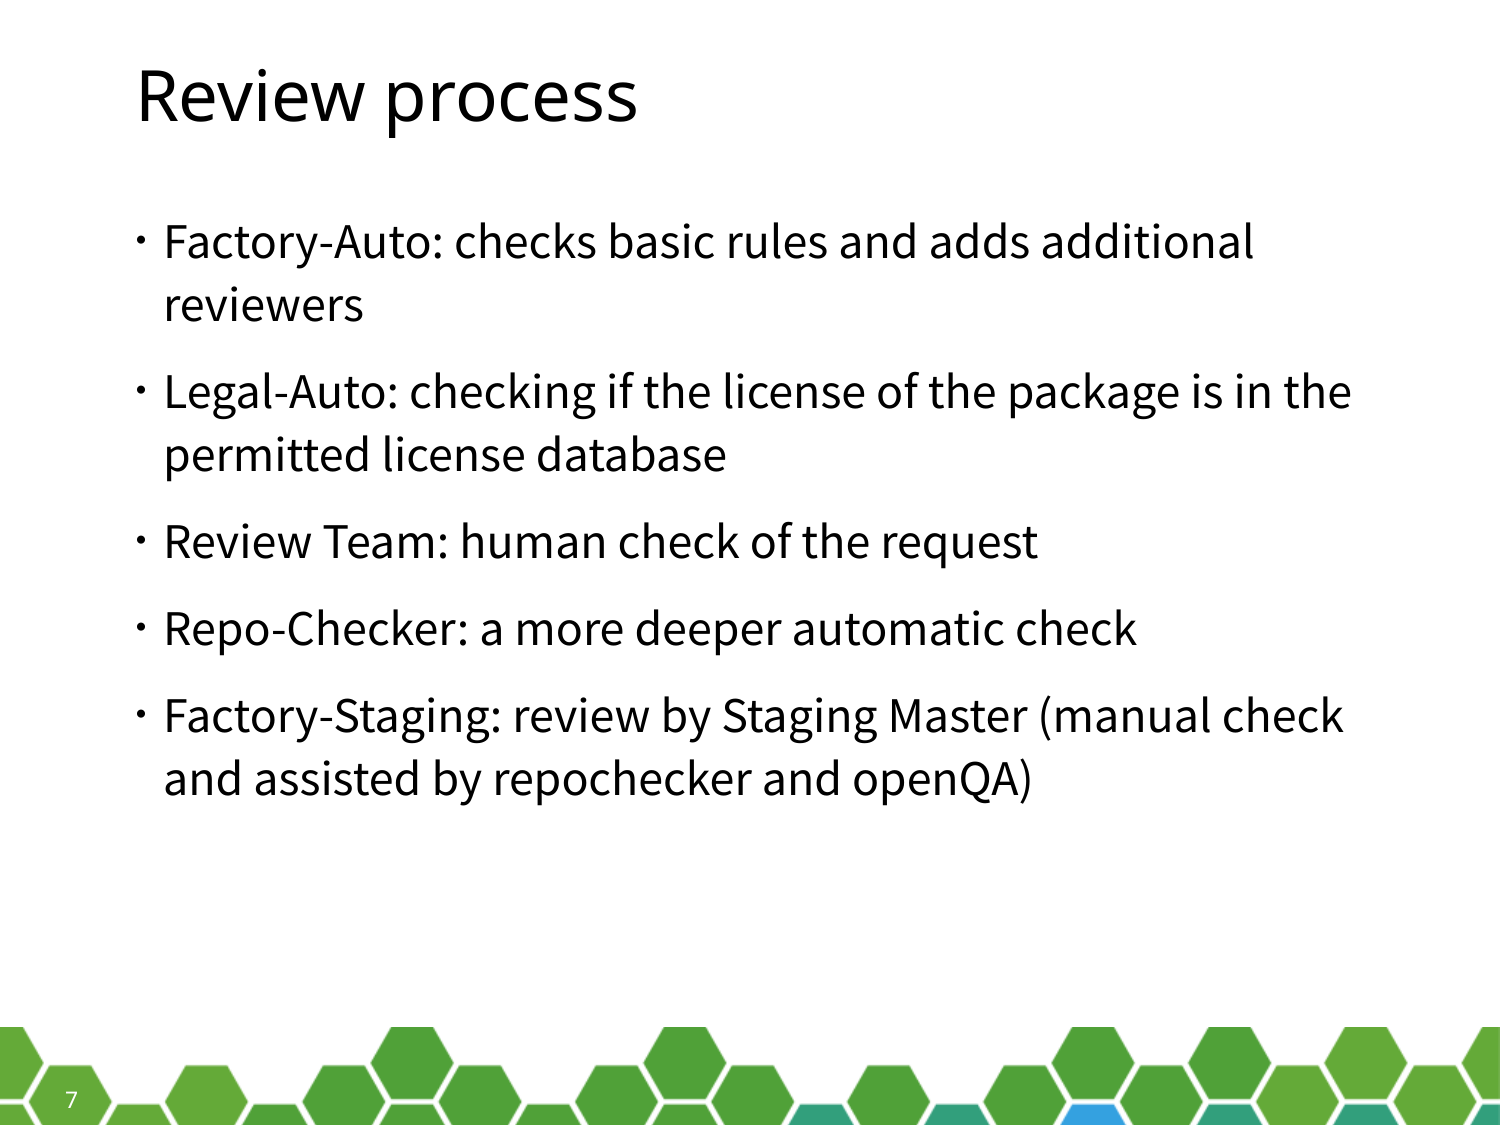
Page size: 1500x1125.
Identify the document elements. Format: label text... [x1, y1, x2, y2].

picture [0, 1027, 1500, 1125]
title Review process [135, 12, 1372, 175]
list Factory-Auto: checks basic rules and adds additional reviewers Legal-Auto: checking if the license of the package is in the permitted license database Review Team: human check of the request Repo-Checker: a more deeper automatic check Factory-Staging: review by Staging Master (manual check and assisted by repochecker and openQA) [135, 208, 1372, 862]
